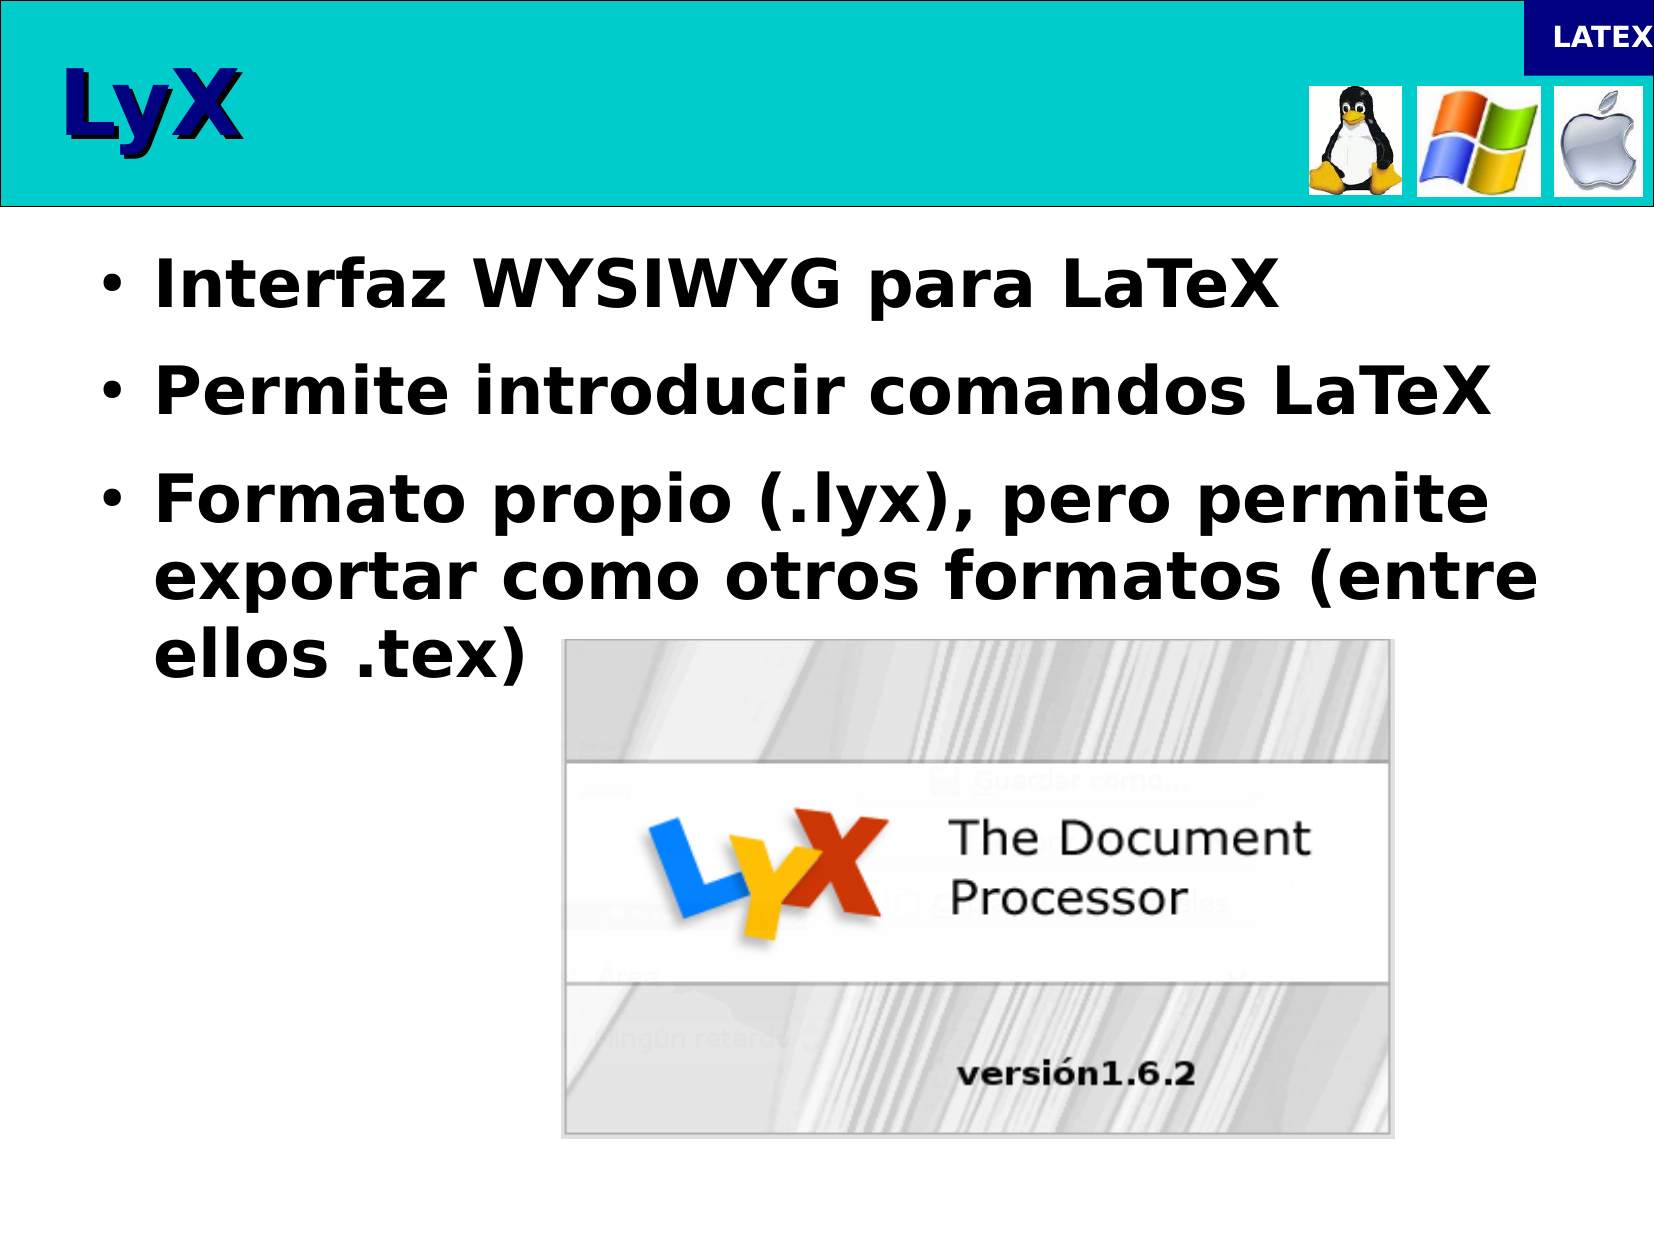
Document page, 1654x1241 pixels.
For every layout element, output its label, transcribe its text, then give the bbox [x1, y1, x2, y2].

text_box LATEX [1524, 0, 1654, 76]
picture [1417, 86, 1541, 197]
picture [1554, 86, 1643, 197]
list Interfaz WYSIWYG para LaTeX Permite introducir comandos LaTeX Formato propio (.lyx), pero permite exportar como otros formatos (entre ellos .tex) [82, 245, 1571, 1094]
title LyX [59, 22, 1654, 185]
picture [561, 639, 1395, 1139]
picture [1309, 86, 1402, 195]
